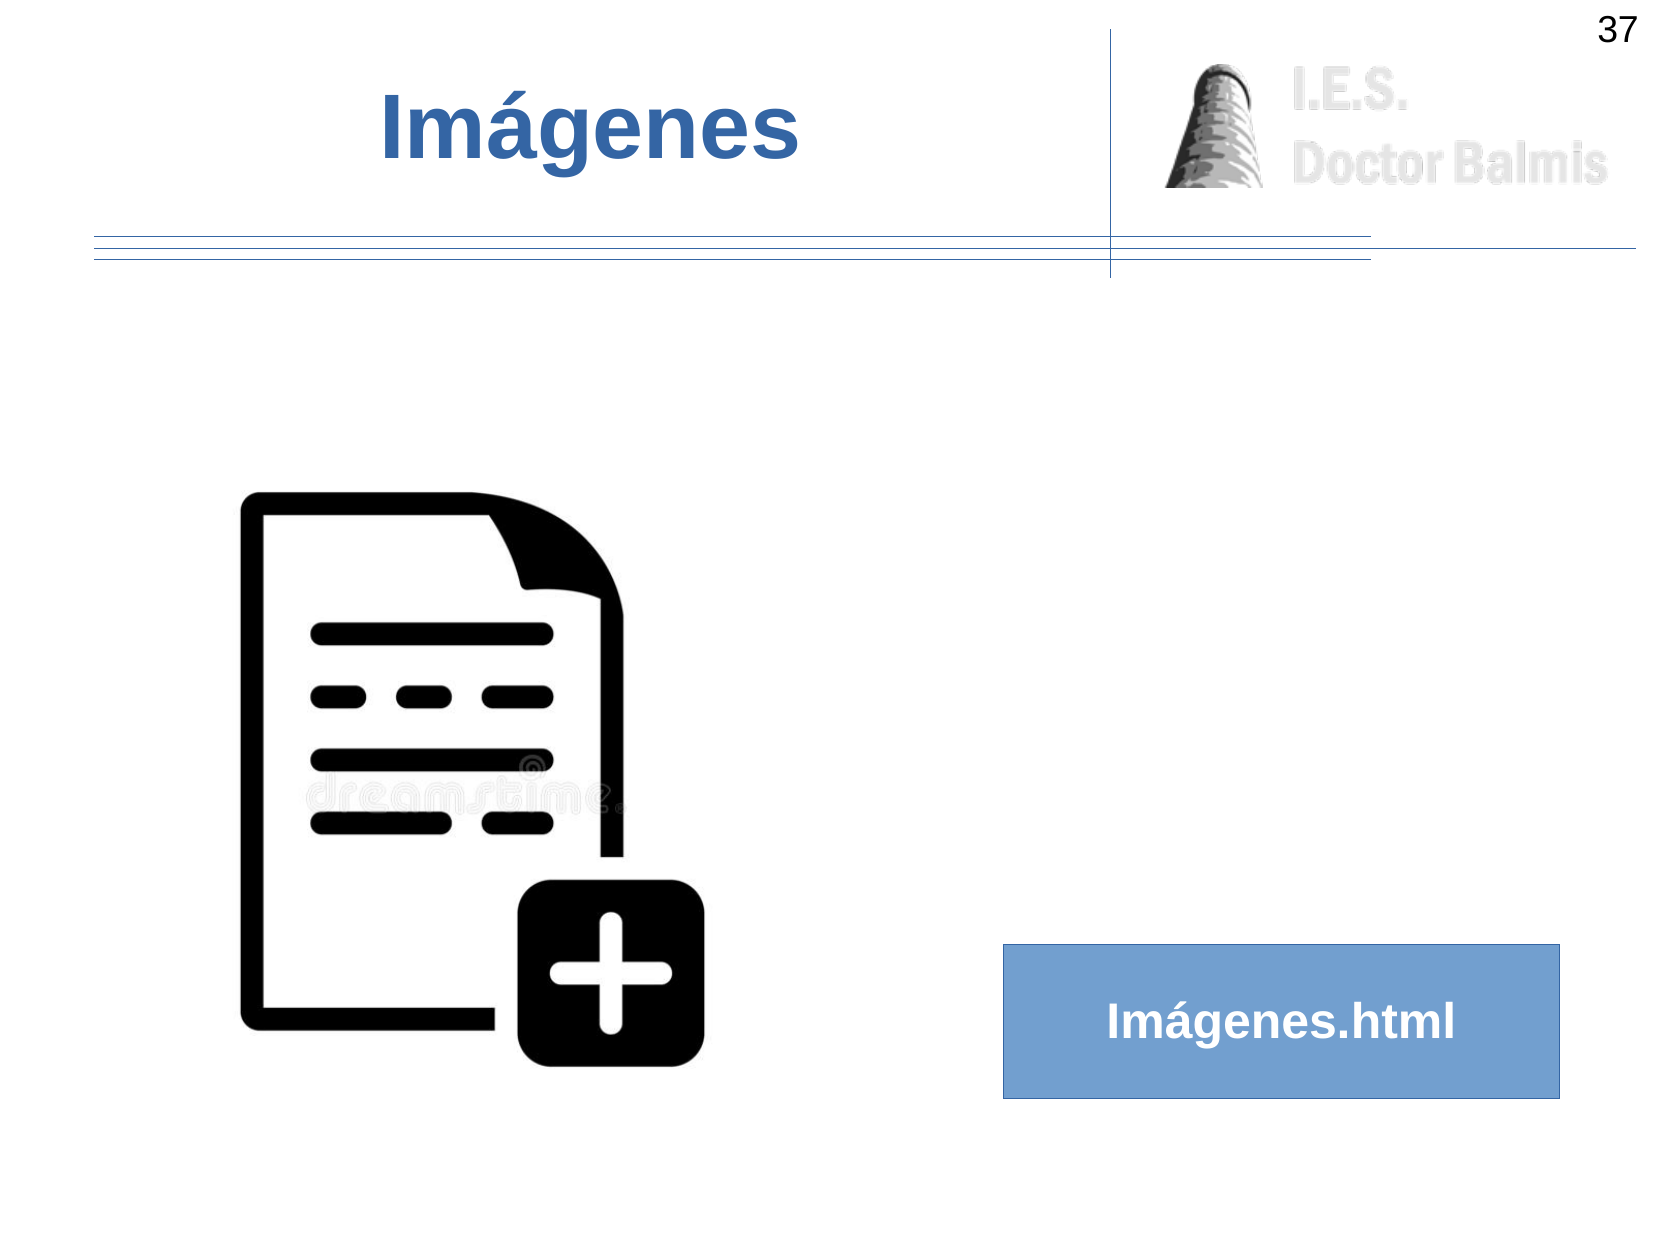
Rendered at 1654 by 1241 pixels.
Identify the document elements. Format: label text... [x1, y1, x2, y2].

text_box Imágenes.html [1003, 944, 1560, 1099]
picture [1133, 64, 1619, 188]
title Imágenes [118, 23, 1063, 231]
picture [59, 366, 886, 1193]
